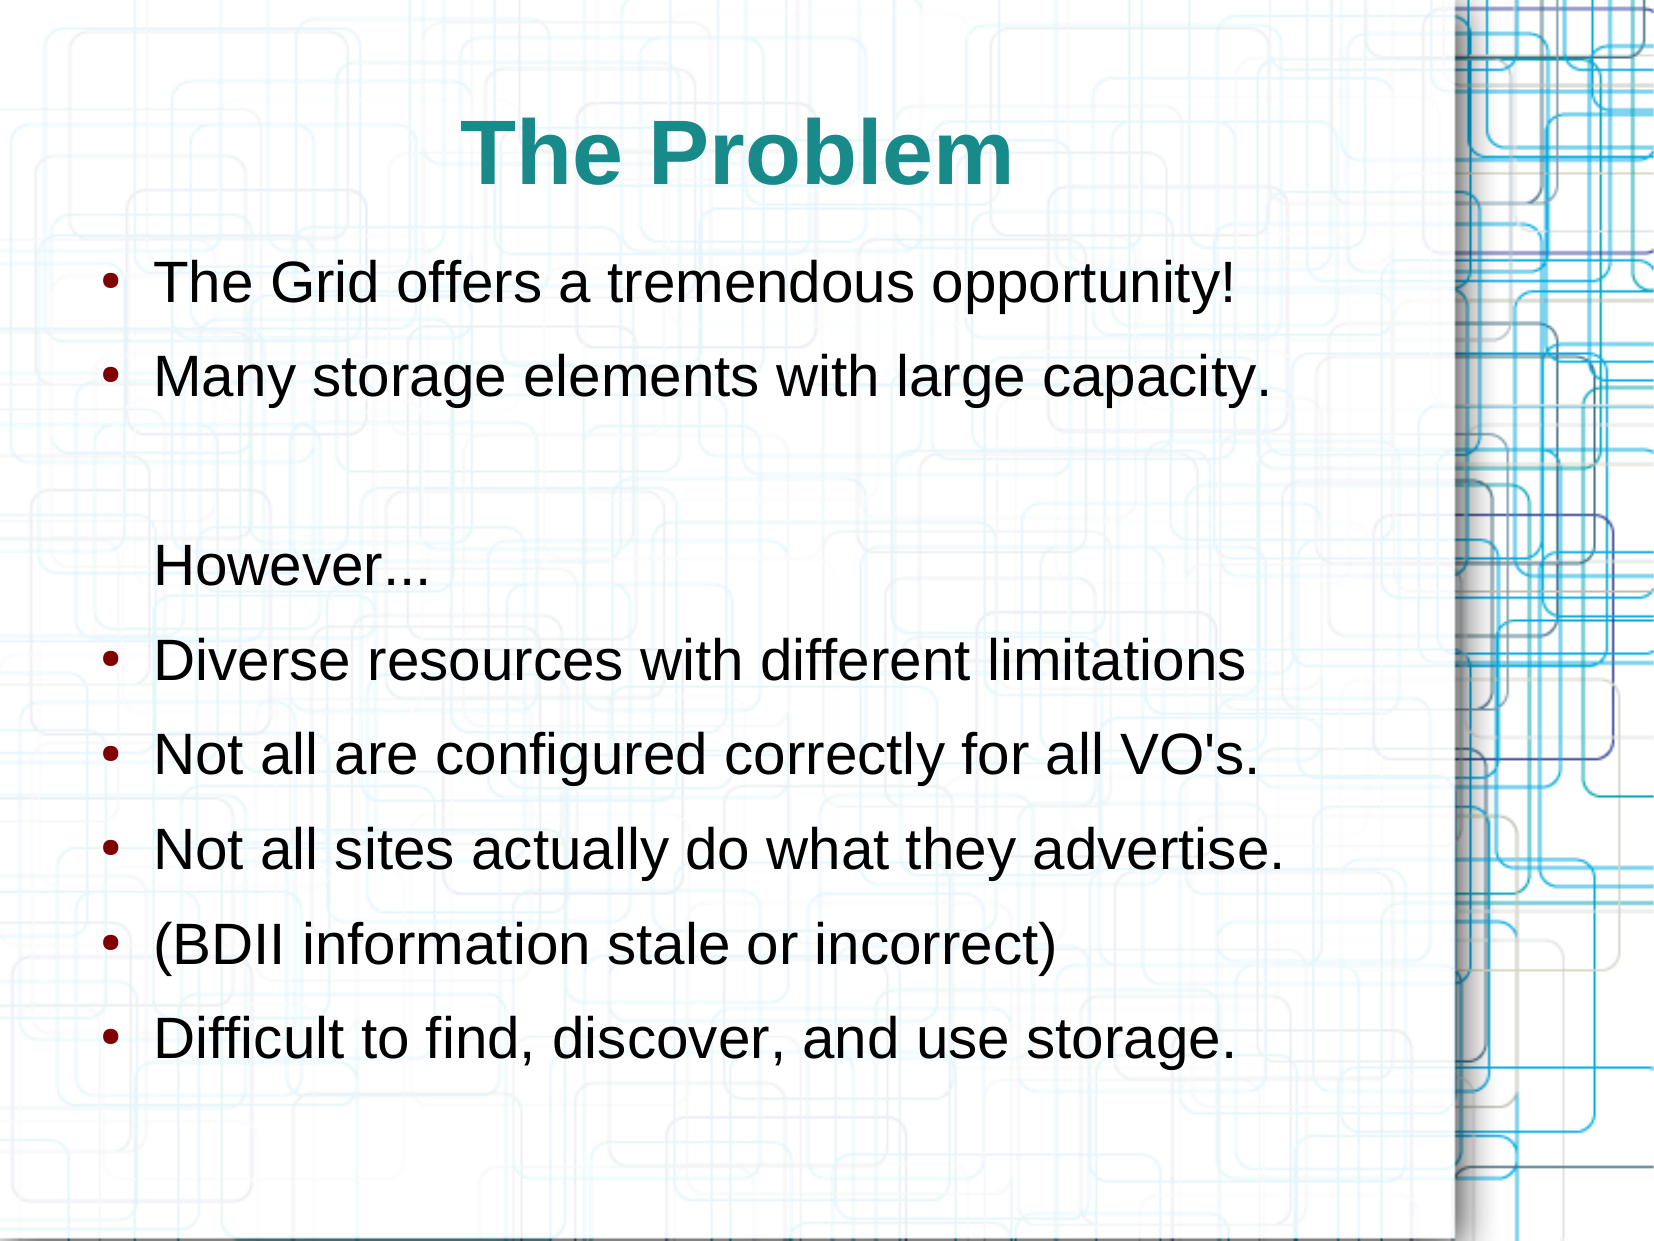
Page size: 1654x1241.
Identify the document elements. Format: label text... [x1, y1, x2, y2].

list The Grid offers a tremendous opportunity! Many storage elements with large capacity. However... Diverse resources with different limitations Not all are configured correctly for all VO's. Not all sites actually do what they advertise. (BDII information stale or incorrect) Difficult to find, discover, and use storage. [82, 249, 1418, 1071]
title The Problem [59, 49, 1418, 257]
picture [0, 0, 1654, 1241]
